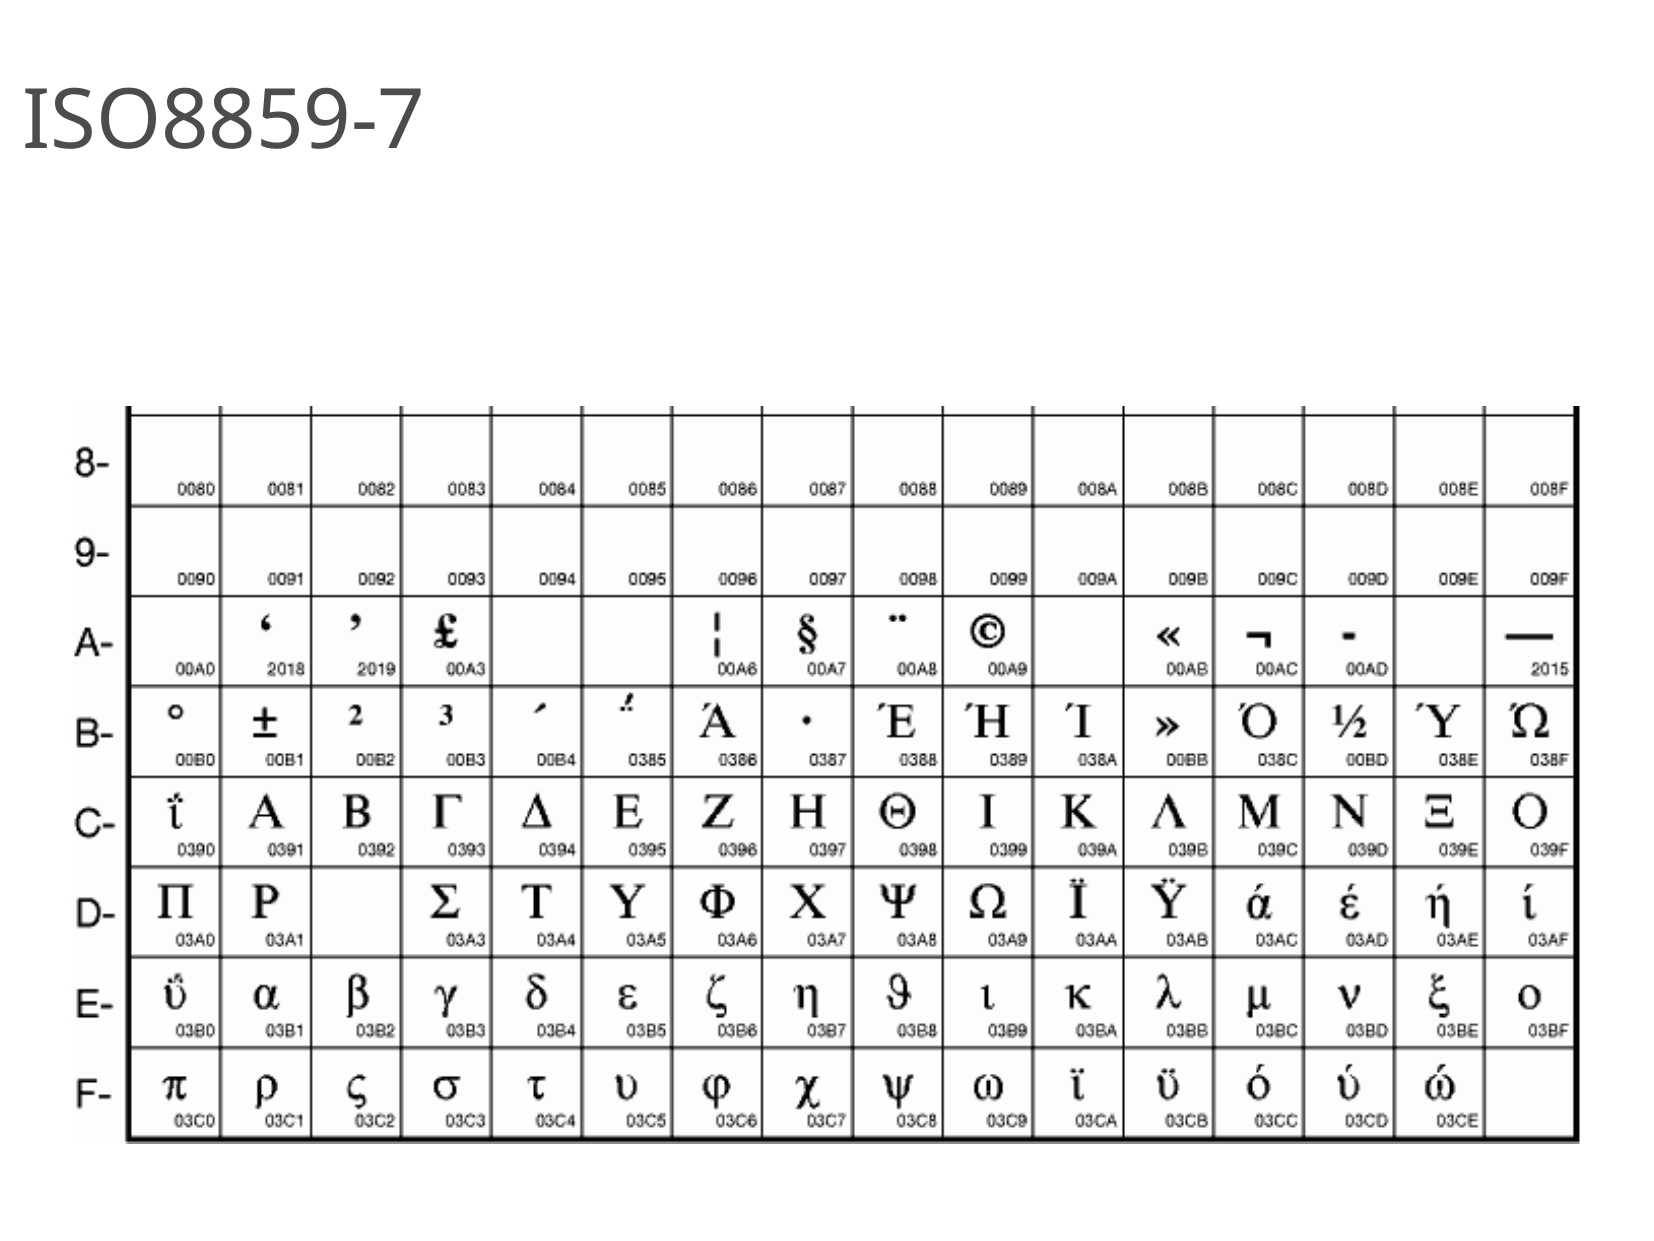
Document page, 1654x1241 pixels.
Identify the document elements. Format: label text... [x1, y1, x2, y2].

title ISO8859-7 [22, 26, 1654, 205]
picture [73, 406, 1582, 1144]
